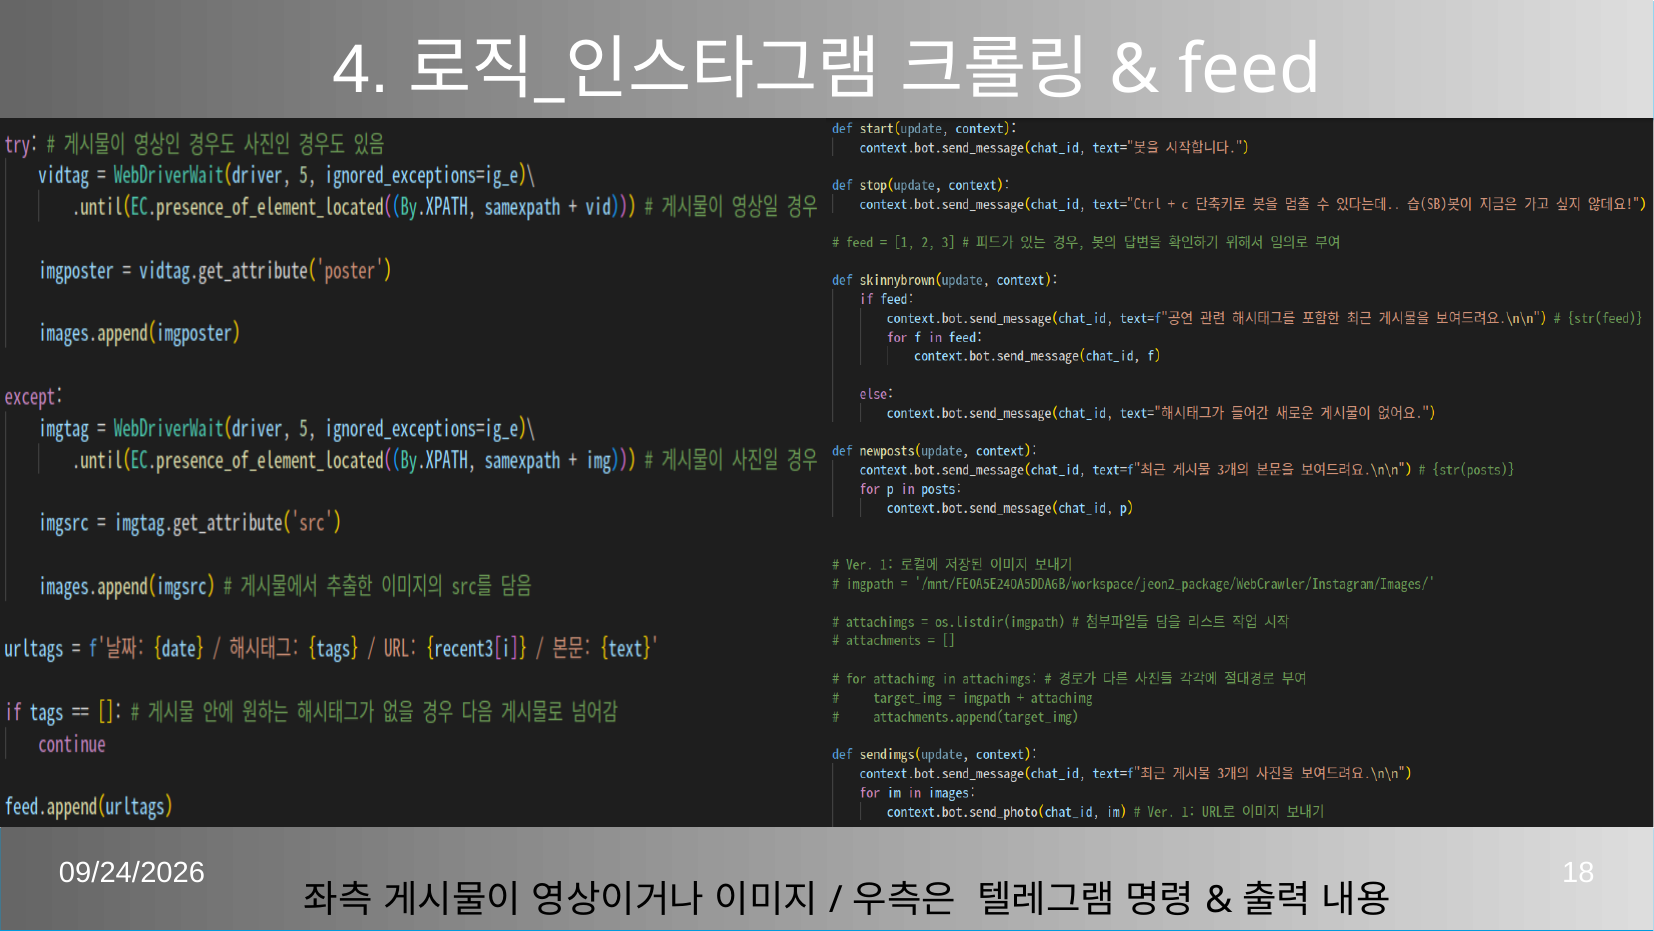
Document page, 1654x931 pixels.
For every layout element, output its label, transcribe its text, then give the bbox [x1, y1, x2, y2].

title 4. 로직_인스타그램 크롤링 & feed [58, 22, 1595, 103]
picture [0, 118, 1654, 827]
text_box 좌측 게시물이 영상이거나 이미지 / 우측은 텔레그램 명령 & 출력 내용 [271, 861, 1424, 931]
